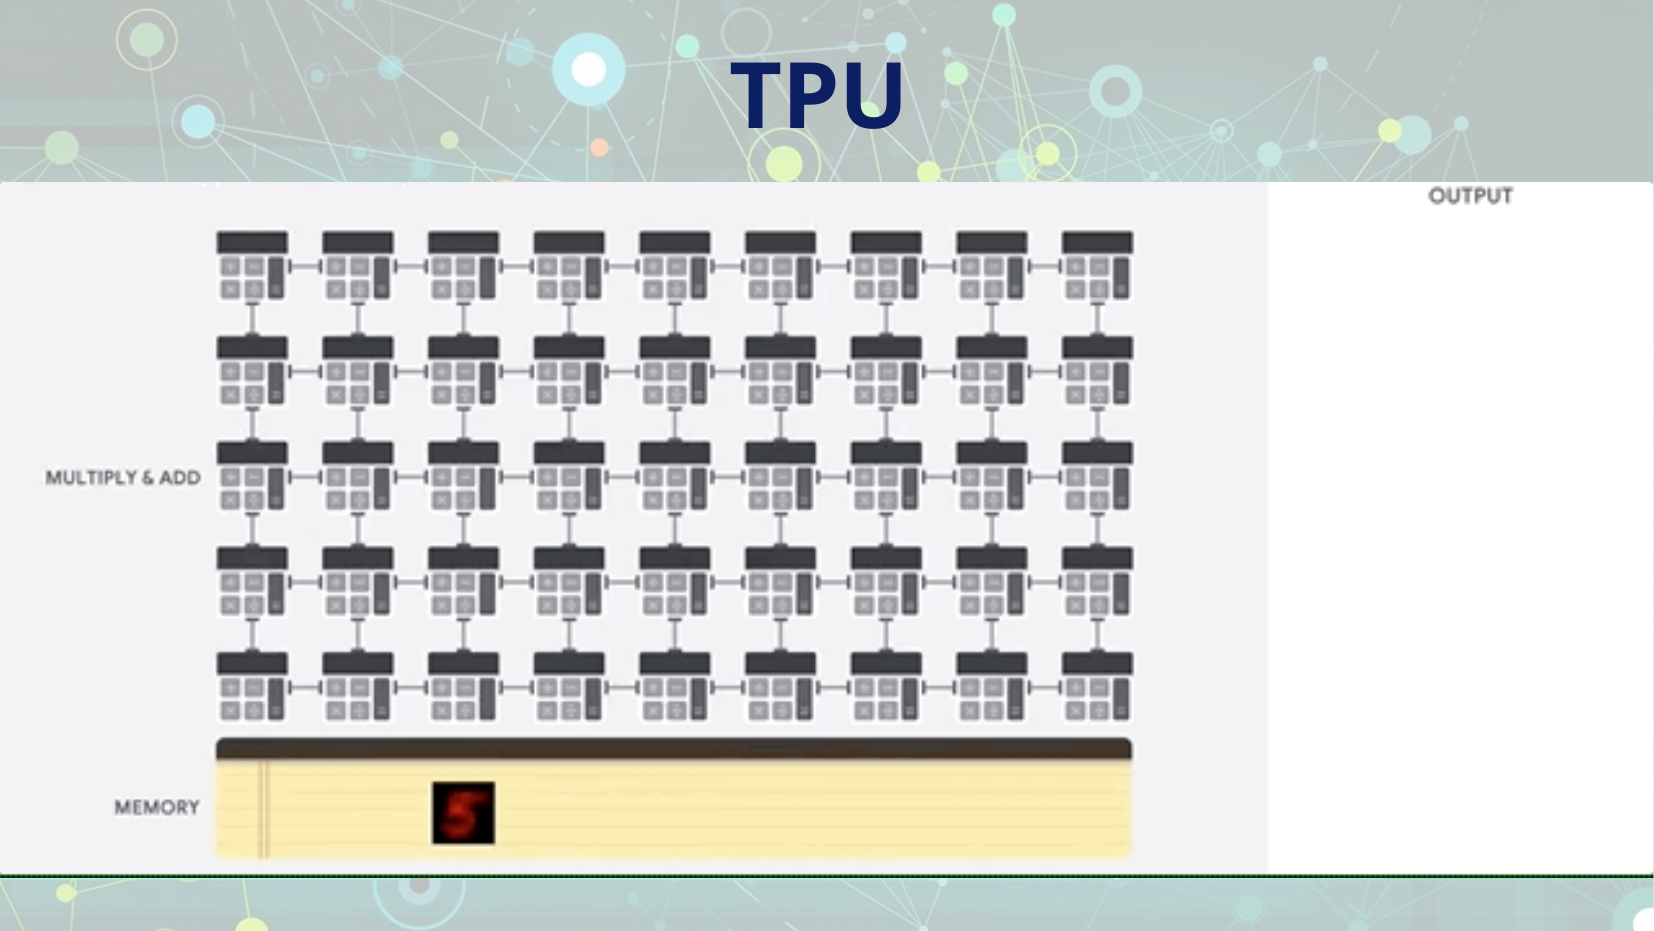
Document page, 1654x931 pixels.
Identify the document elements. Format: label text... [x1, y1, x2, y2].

picture [0, 182, 1654, 878]
title TPU [86, 15, 1576, 171]
